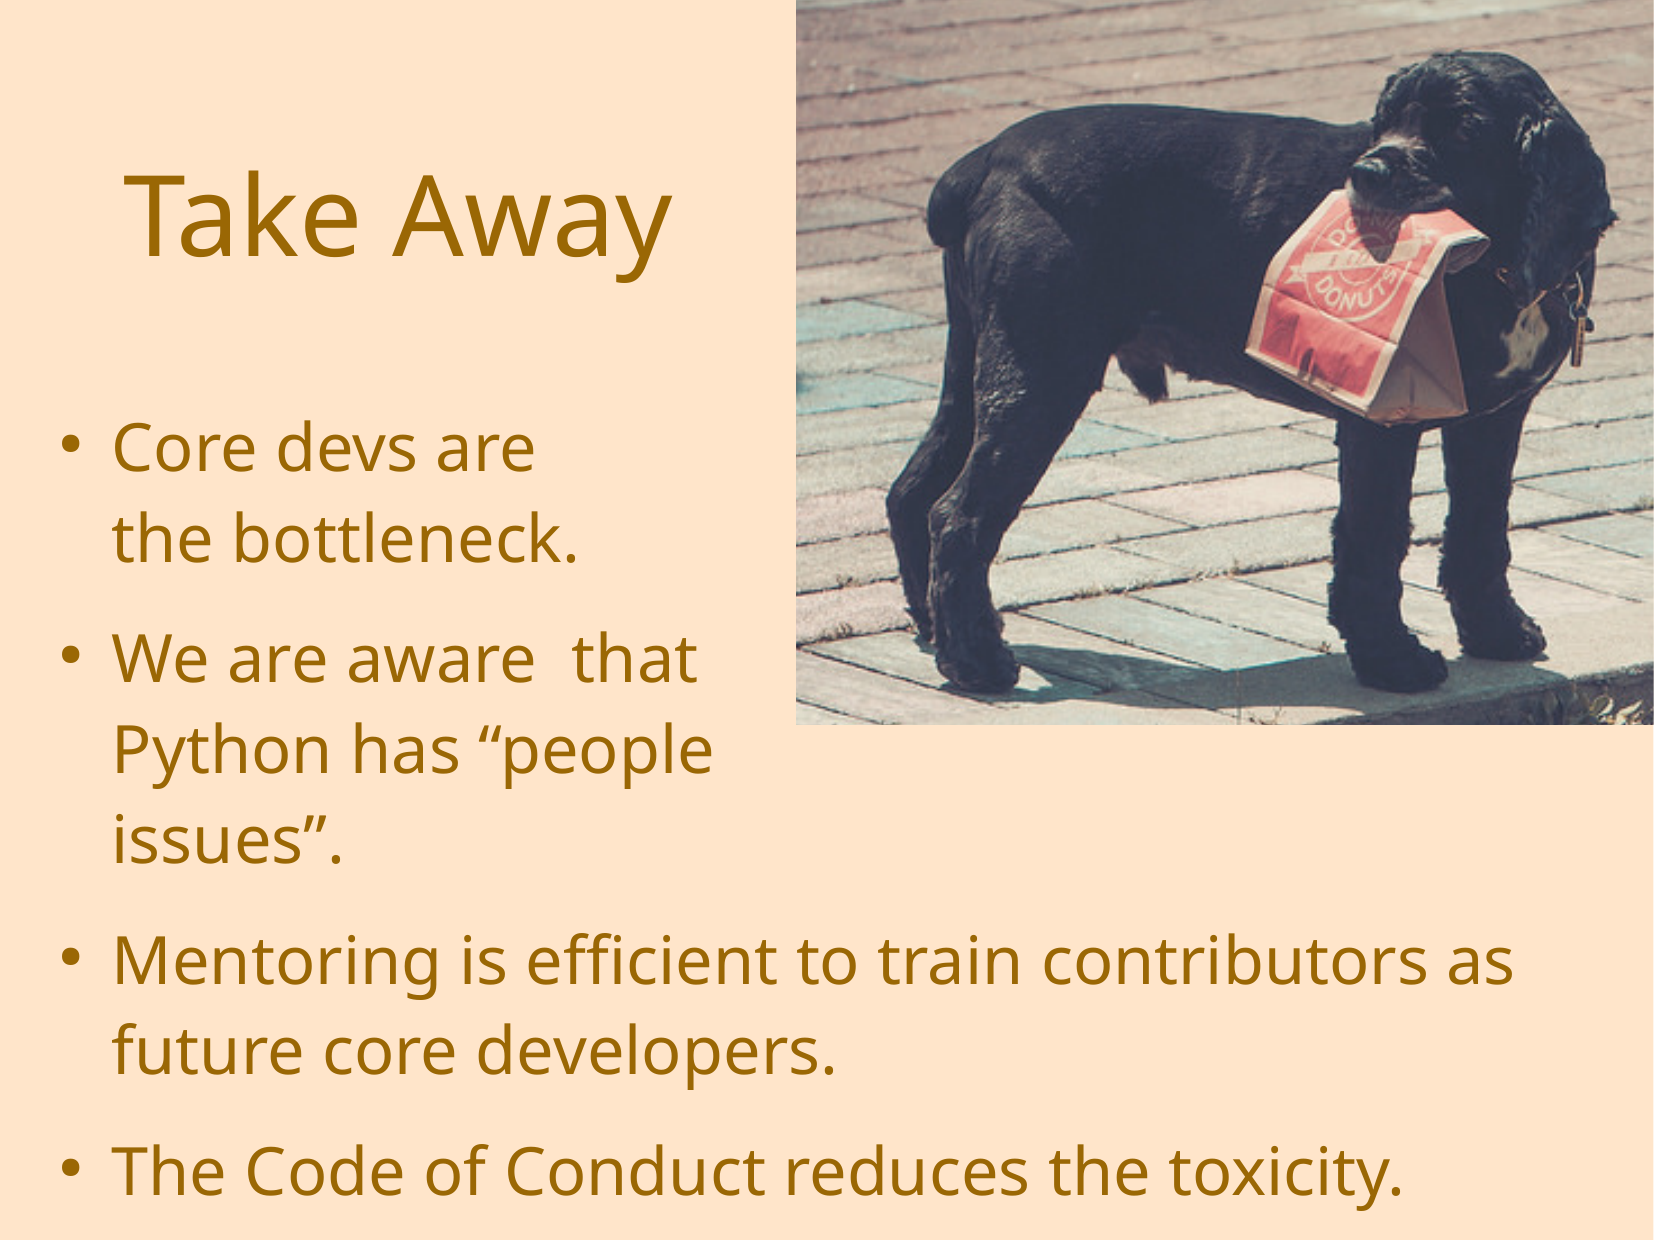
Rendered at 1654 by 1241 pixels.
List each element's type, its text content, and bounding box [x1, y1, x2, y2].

picture [796, 0, 1654, 725]
list Core devs are the bottleneck. We are aware that Python has “people issues”. Mentoring is efficient to train contributors as future core developers. The Code of Conduct reduces the toxicity. [41, 399, 1593, 1241]
list Take Away [0, 136, 797, 269]
